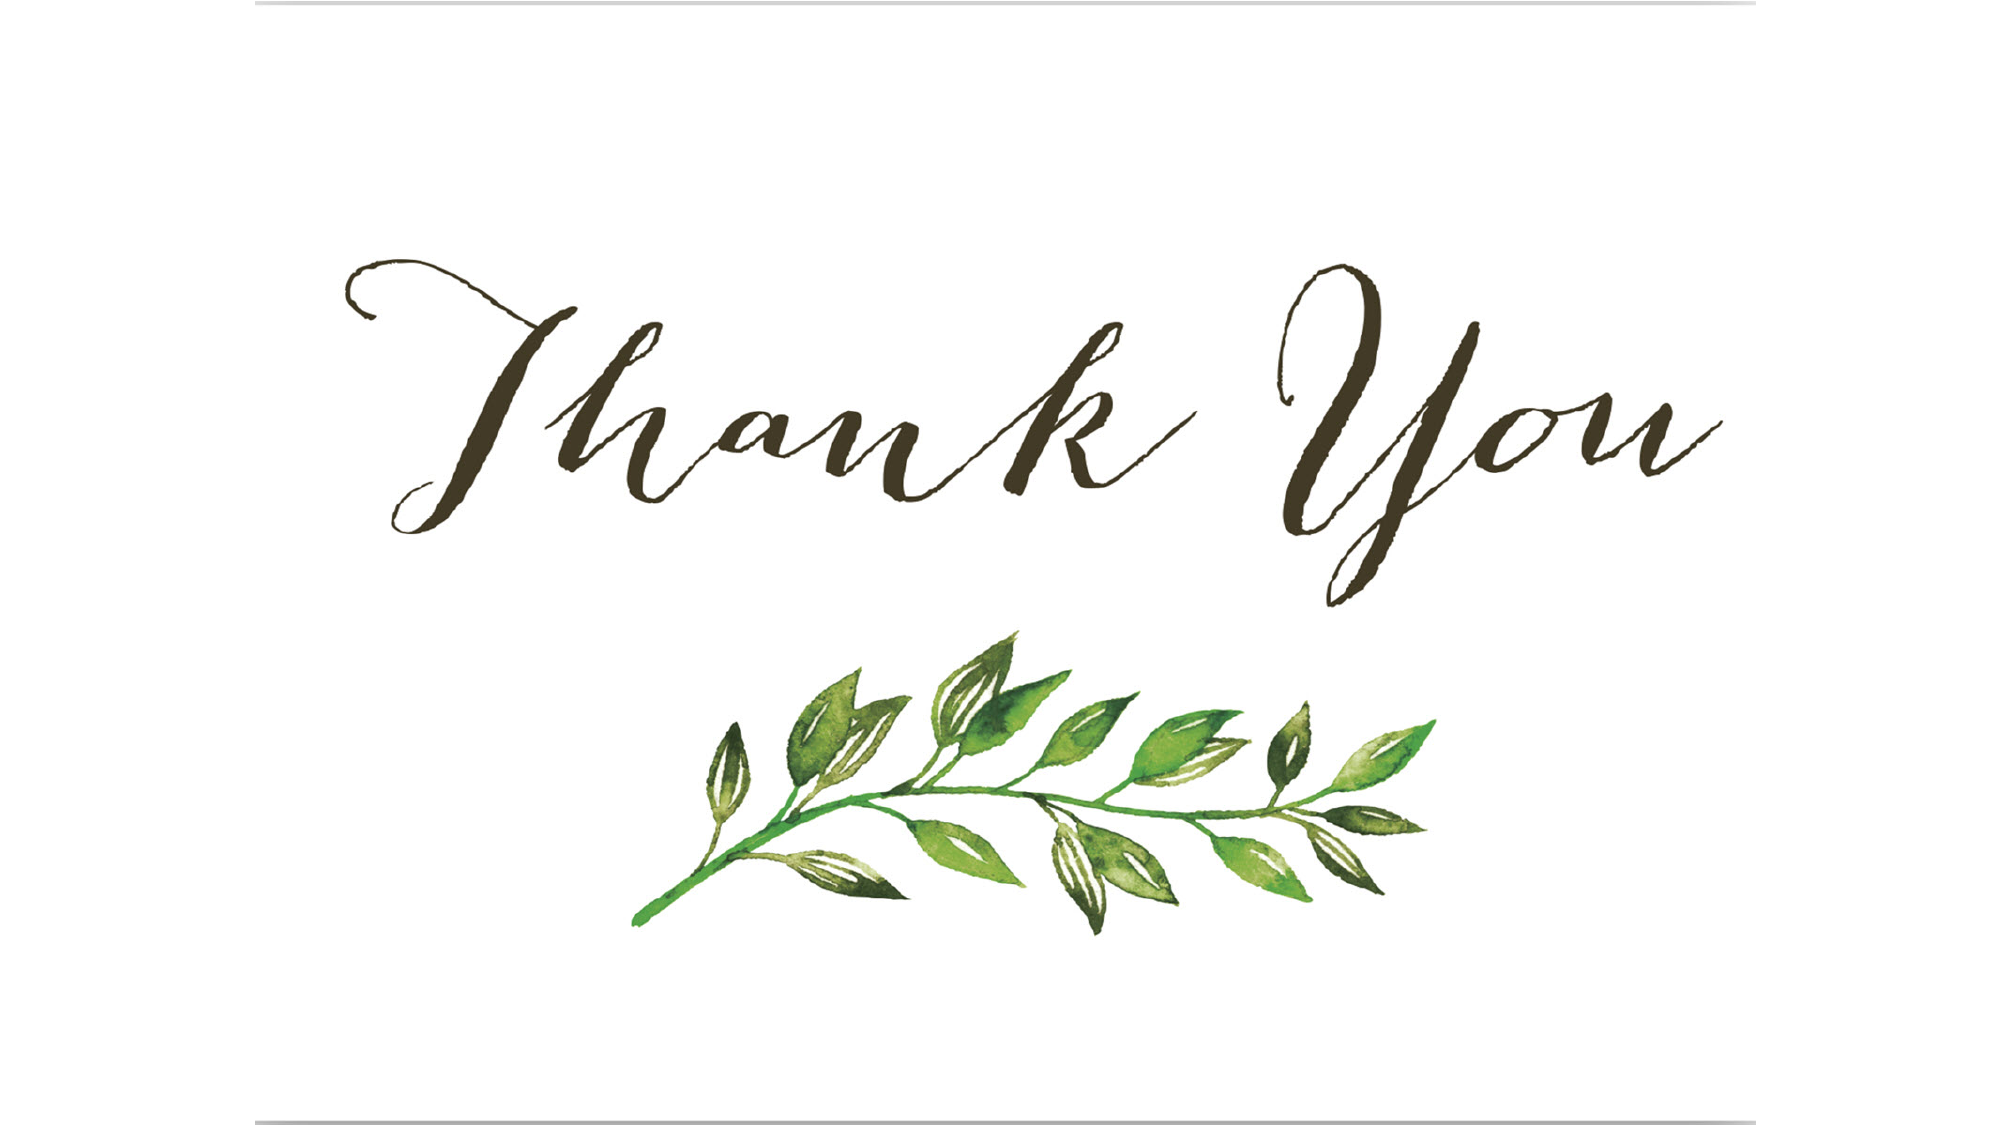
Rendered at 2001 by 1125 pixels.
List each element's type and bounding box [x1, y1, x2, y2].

picture [255, 1, 1756, 1125]
